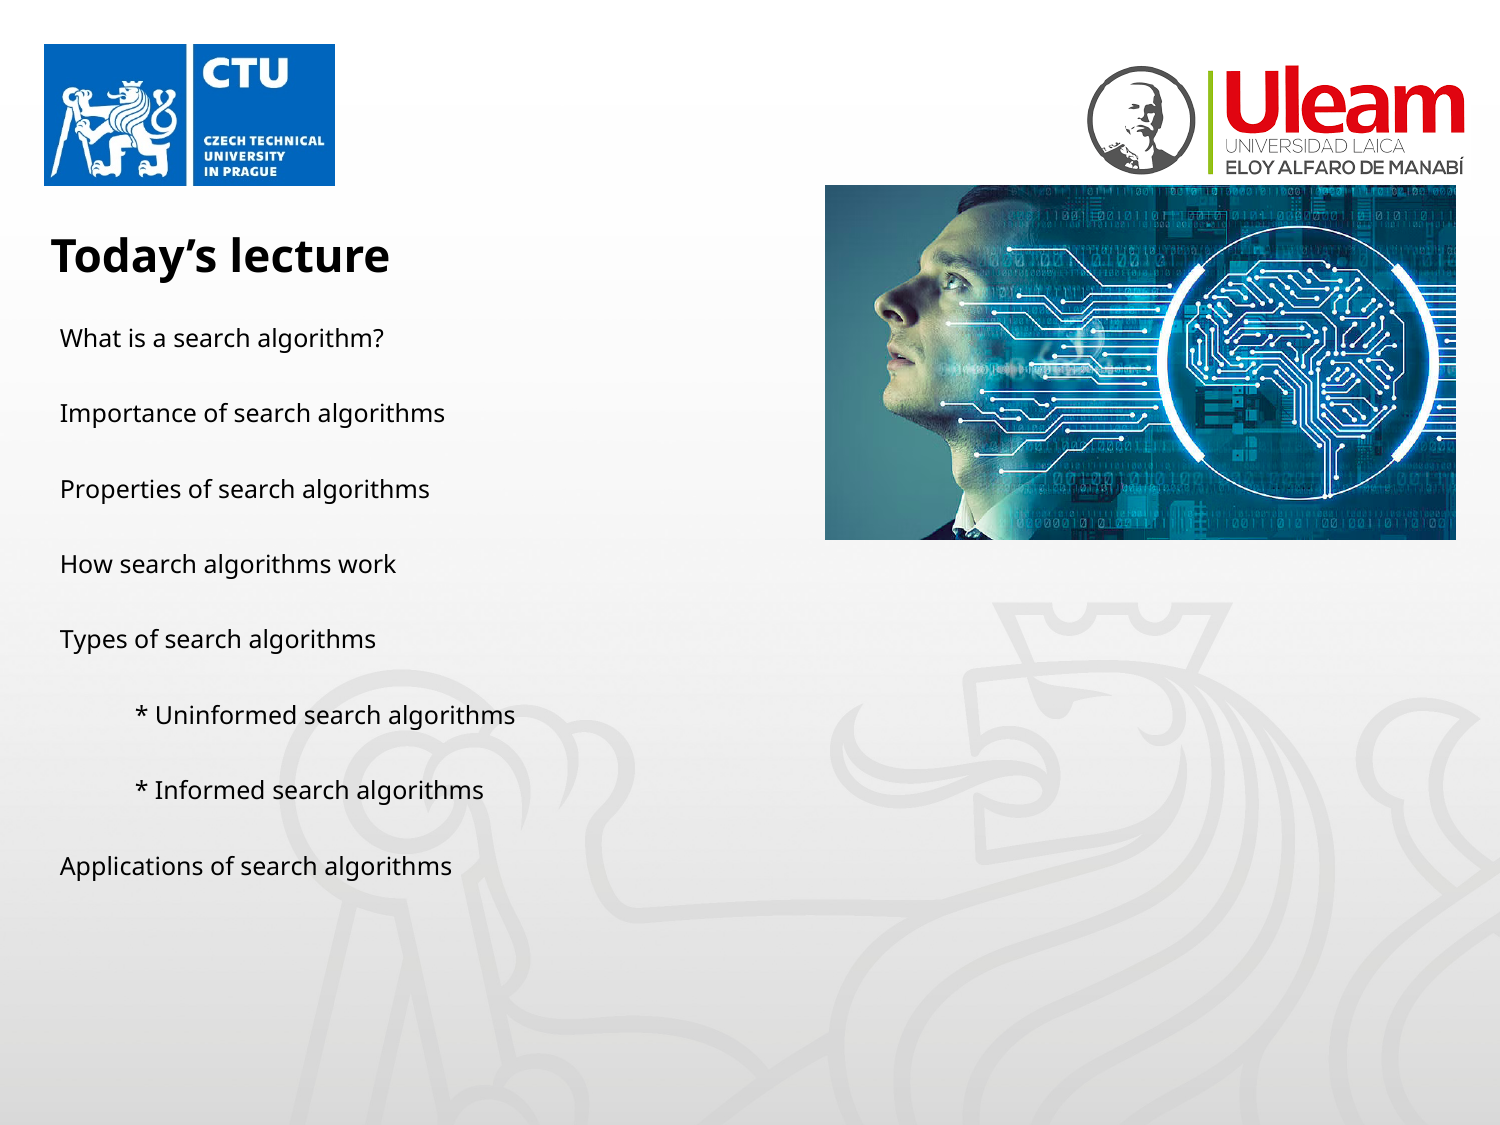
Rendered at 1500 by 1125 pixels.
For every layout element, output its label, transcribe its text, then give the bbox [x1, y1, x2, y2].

picture [0, 0, 1500, 1125]
title Today’s lecture [35, 224, 825, 343]
text_box What is a search algorithm? Importance of search algorithms Properties of search algorithms How search algorithms work Types of search algorithms * Uninformed search algorithms * Informed search algorithms Applications of search algorithms [45, 314, 971, 1109]
